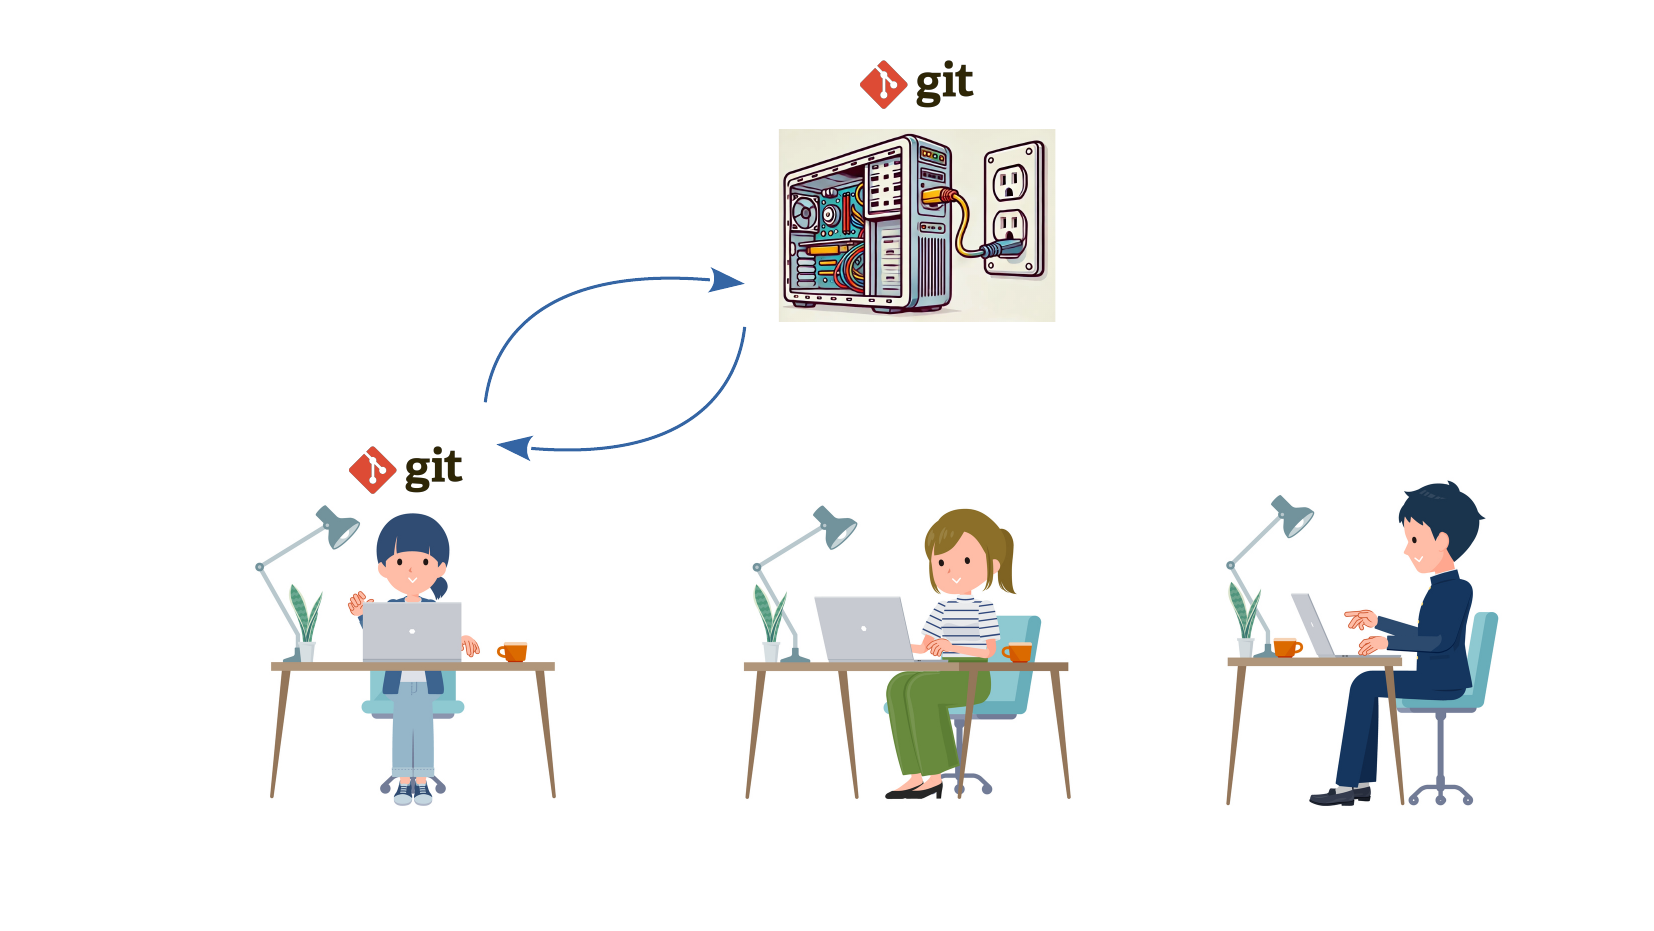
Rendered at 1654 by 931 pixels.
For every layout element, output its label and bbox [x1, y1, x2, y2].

picture [860, 60, 974, 109]
picture [1182, 433, 1515, 830]
picture [161, 446, 628, 868]
picture [778, 129, 1056, 322]
picture [695, 451, 1105, 832]
